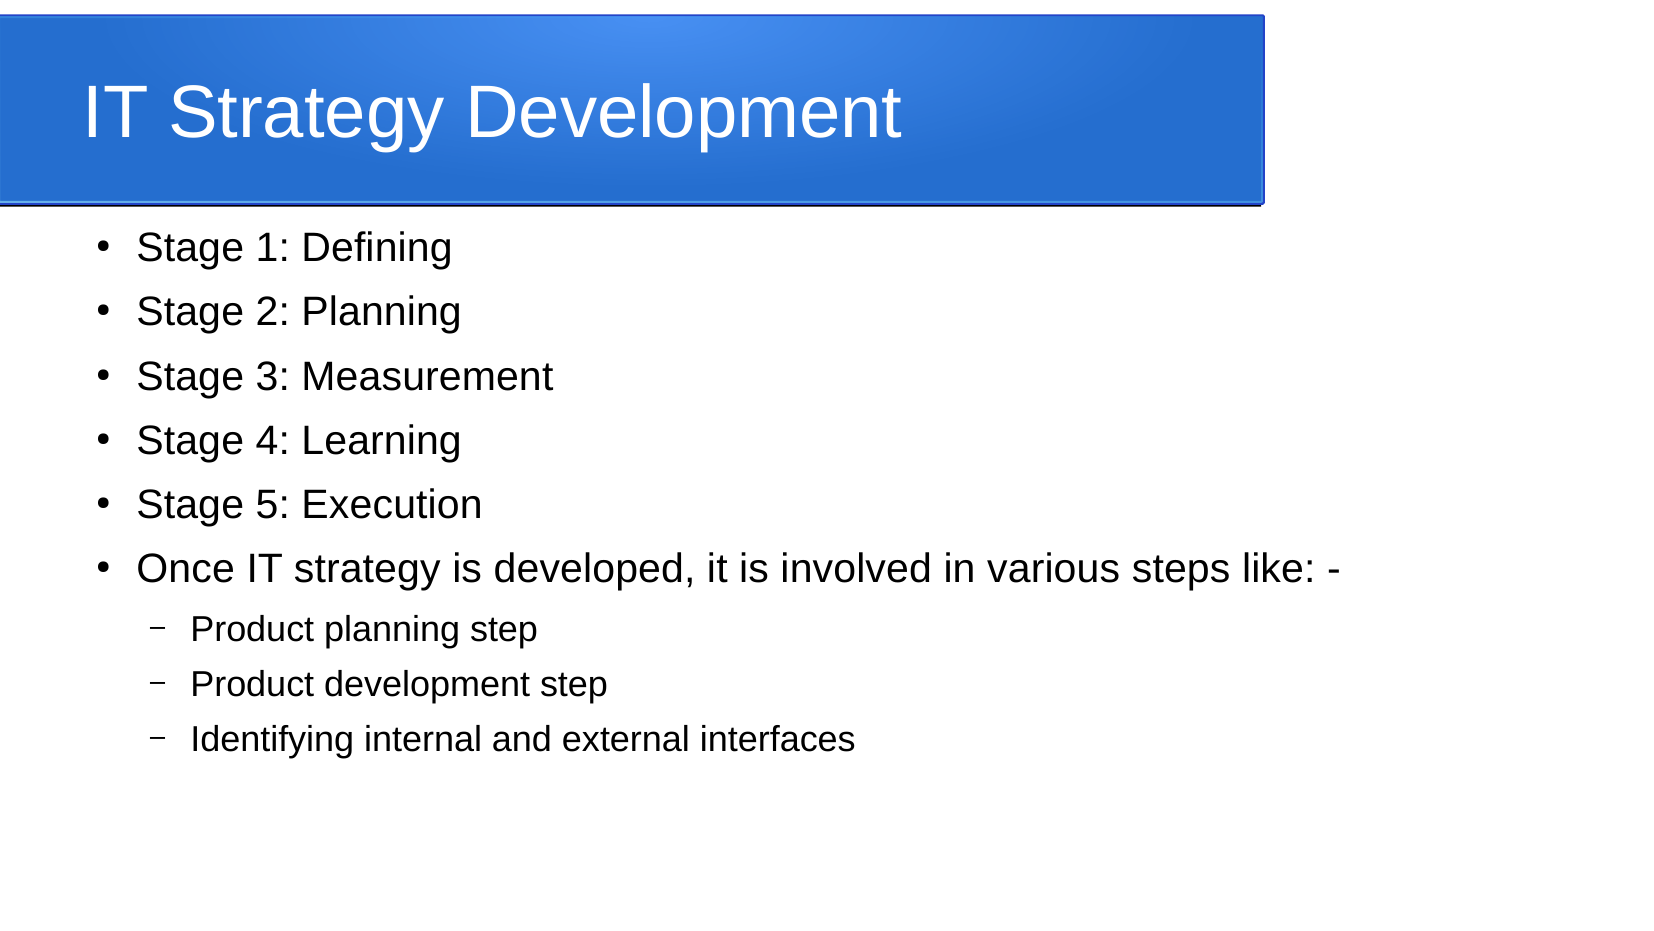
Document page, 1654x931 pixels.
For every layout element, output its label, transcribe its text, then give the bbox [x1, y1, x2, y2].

title IT Strategy Development [82, 35, 1235, 189]
list Stage 1: Defining Stage 2: Planning Stage 3: Measurement Stage 4: Learning Stage 5: Execution Once IT strategy is developed, it is involved in various steps like: - Product planning step Product development step Identifying internal and external interfaces [82, 224, 1546, 764]
